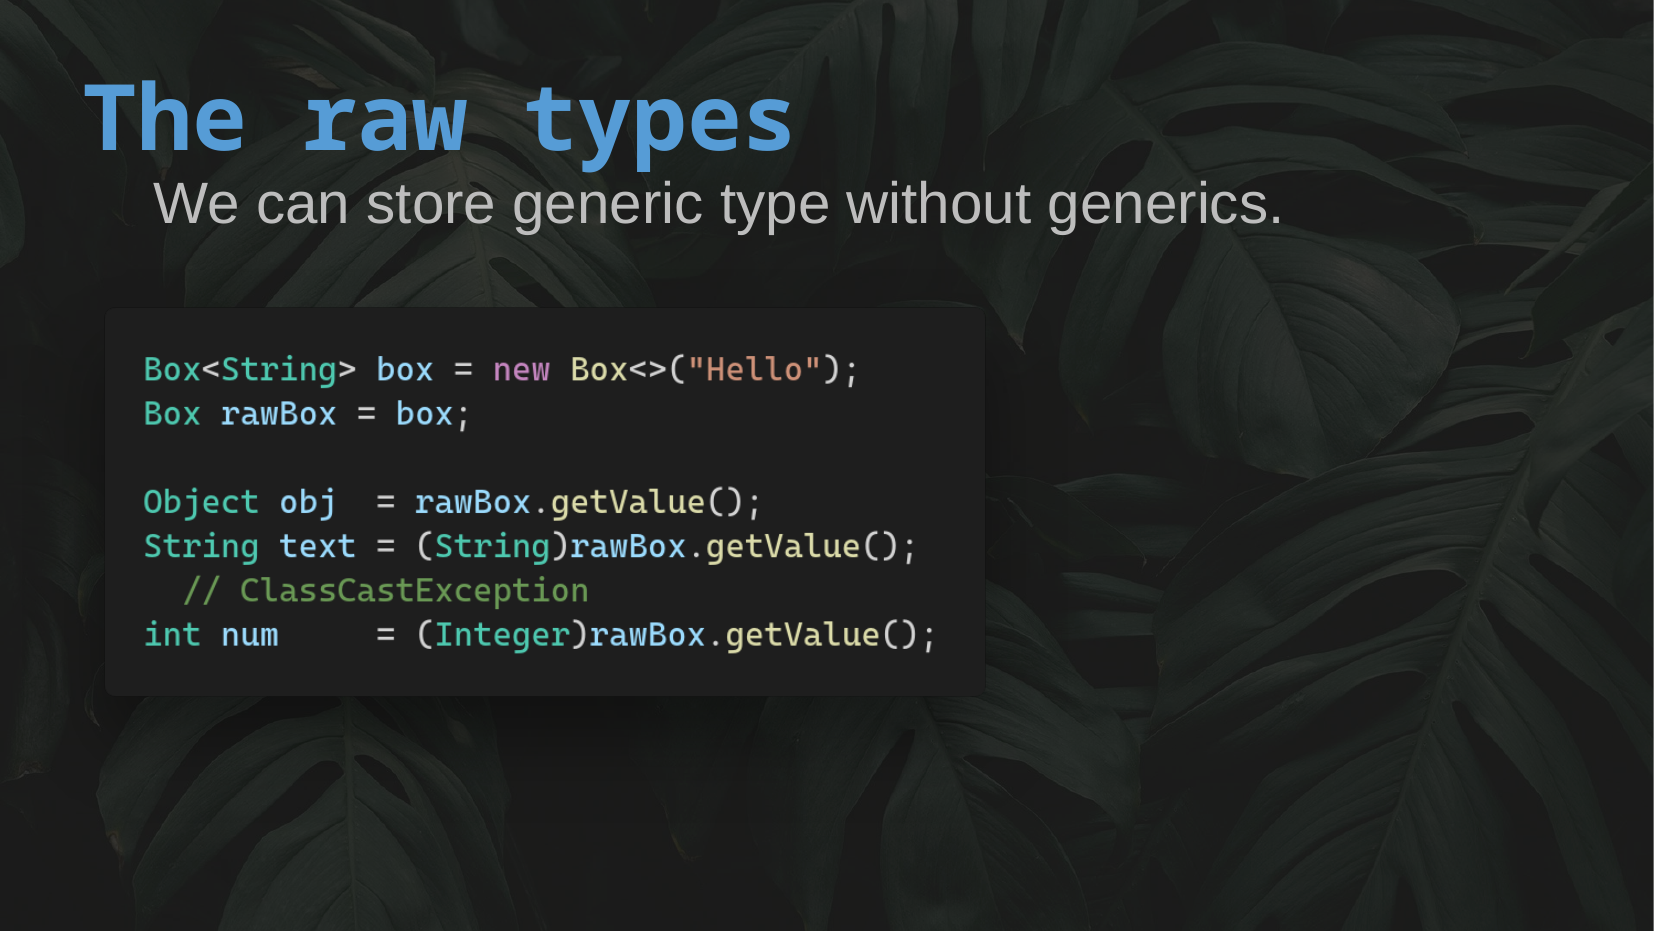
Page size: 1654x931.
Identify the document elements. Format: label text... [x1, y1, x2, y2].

picture [0, 0, 1654, 931]
list We can store generic type without generics. [1086, 170, 1571, 263]
title The raw types [82, 37, 1571, 170]
